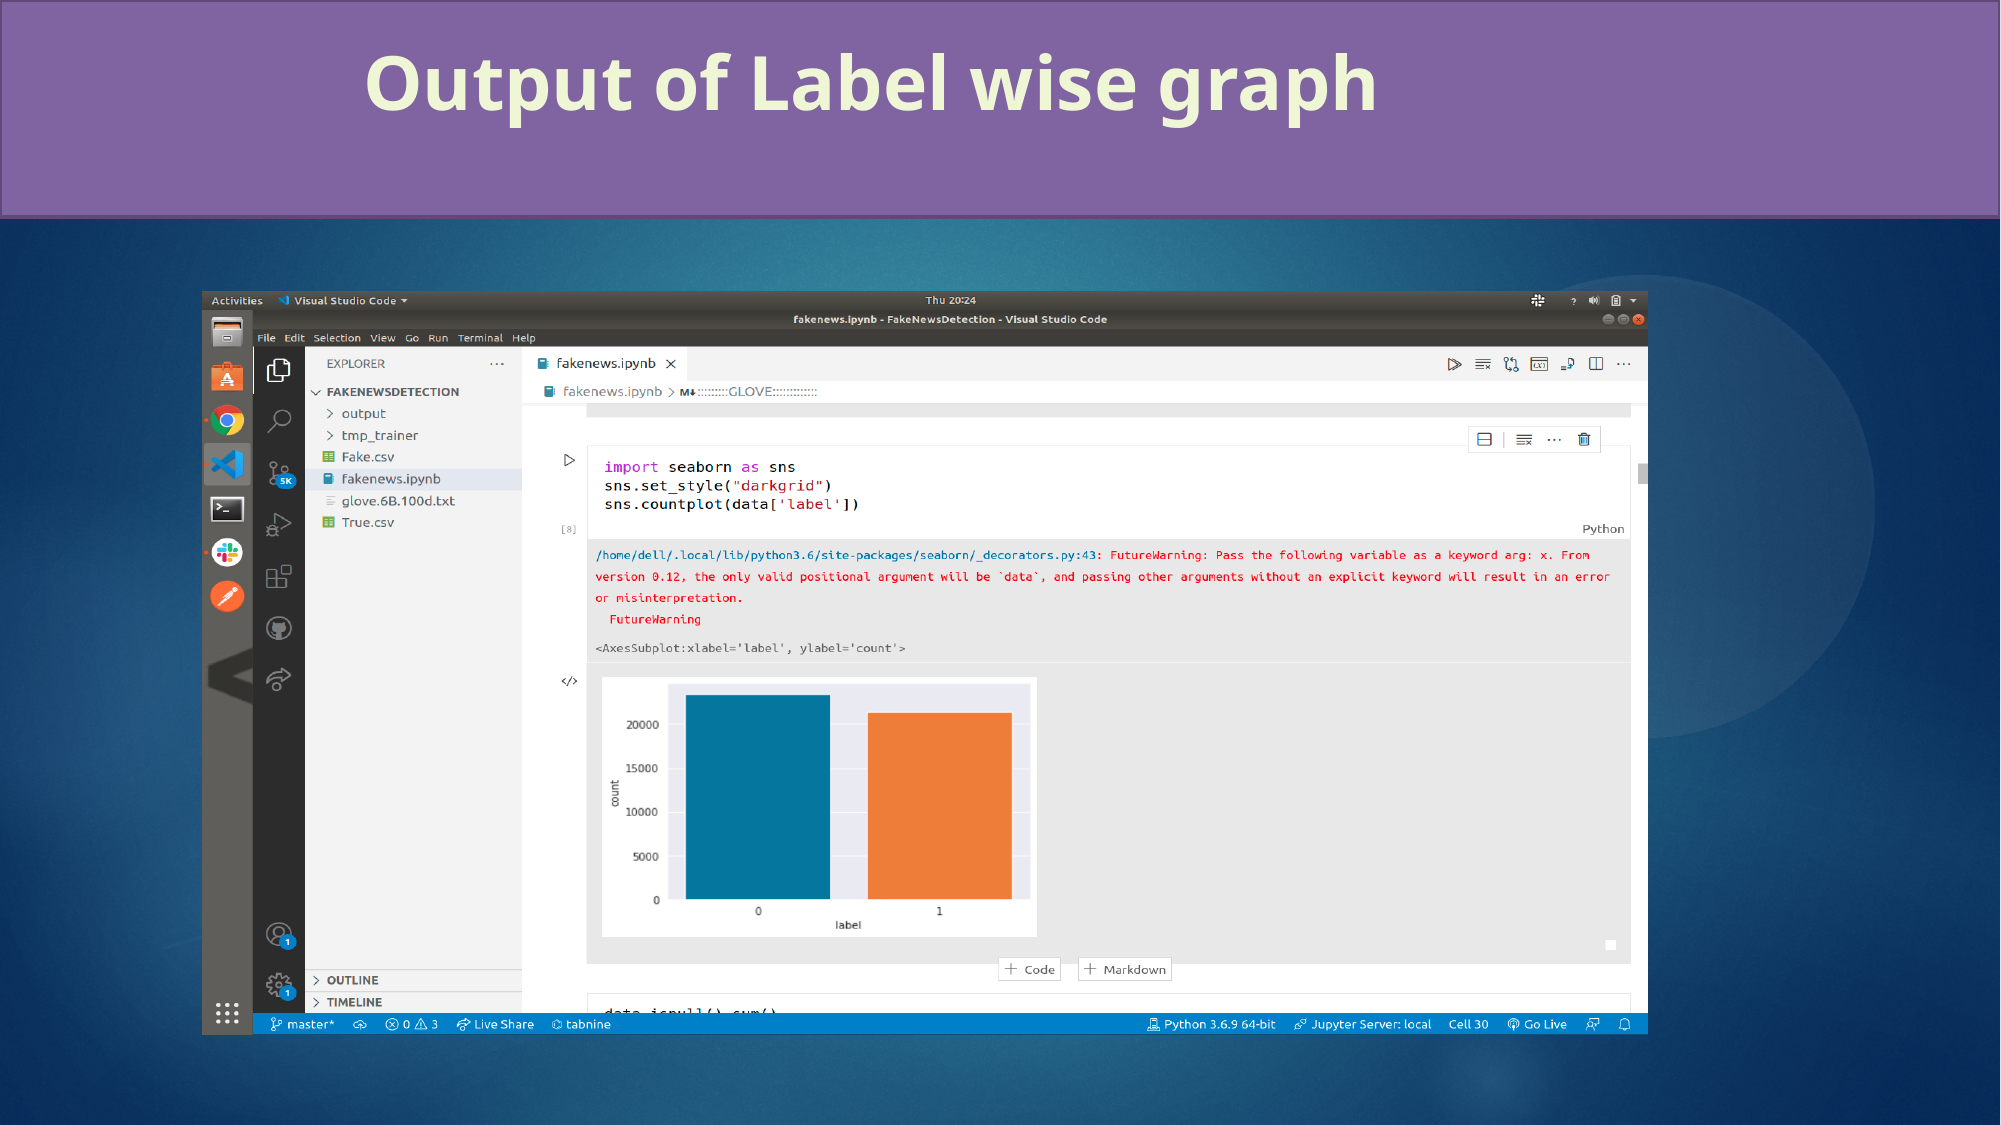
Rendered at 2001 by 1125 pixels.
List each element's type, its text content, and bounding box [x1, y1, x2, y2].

text_box [0, 0, 2000, 217]
text_box Output of Label wise graph [24, 28, 1720, 244]
picture [0, 0, 2001, 1125]
